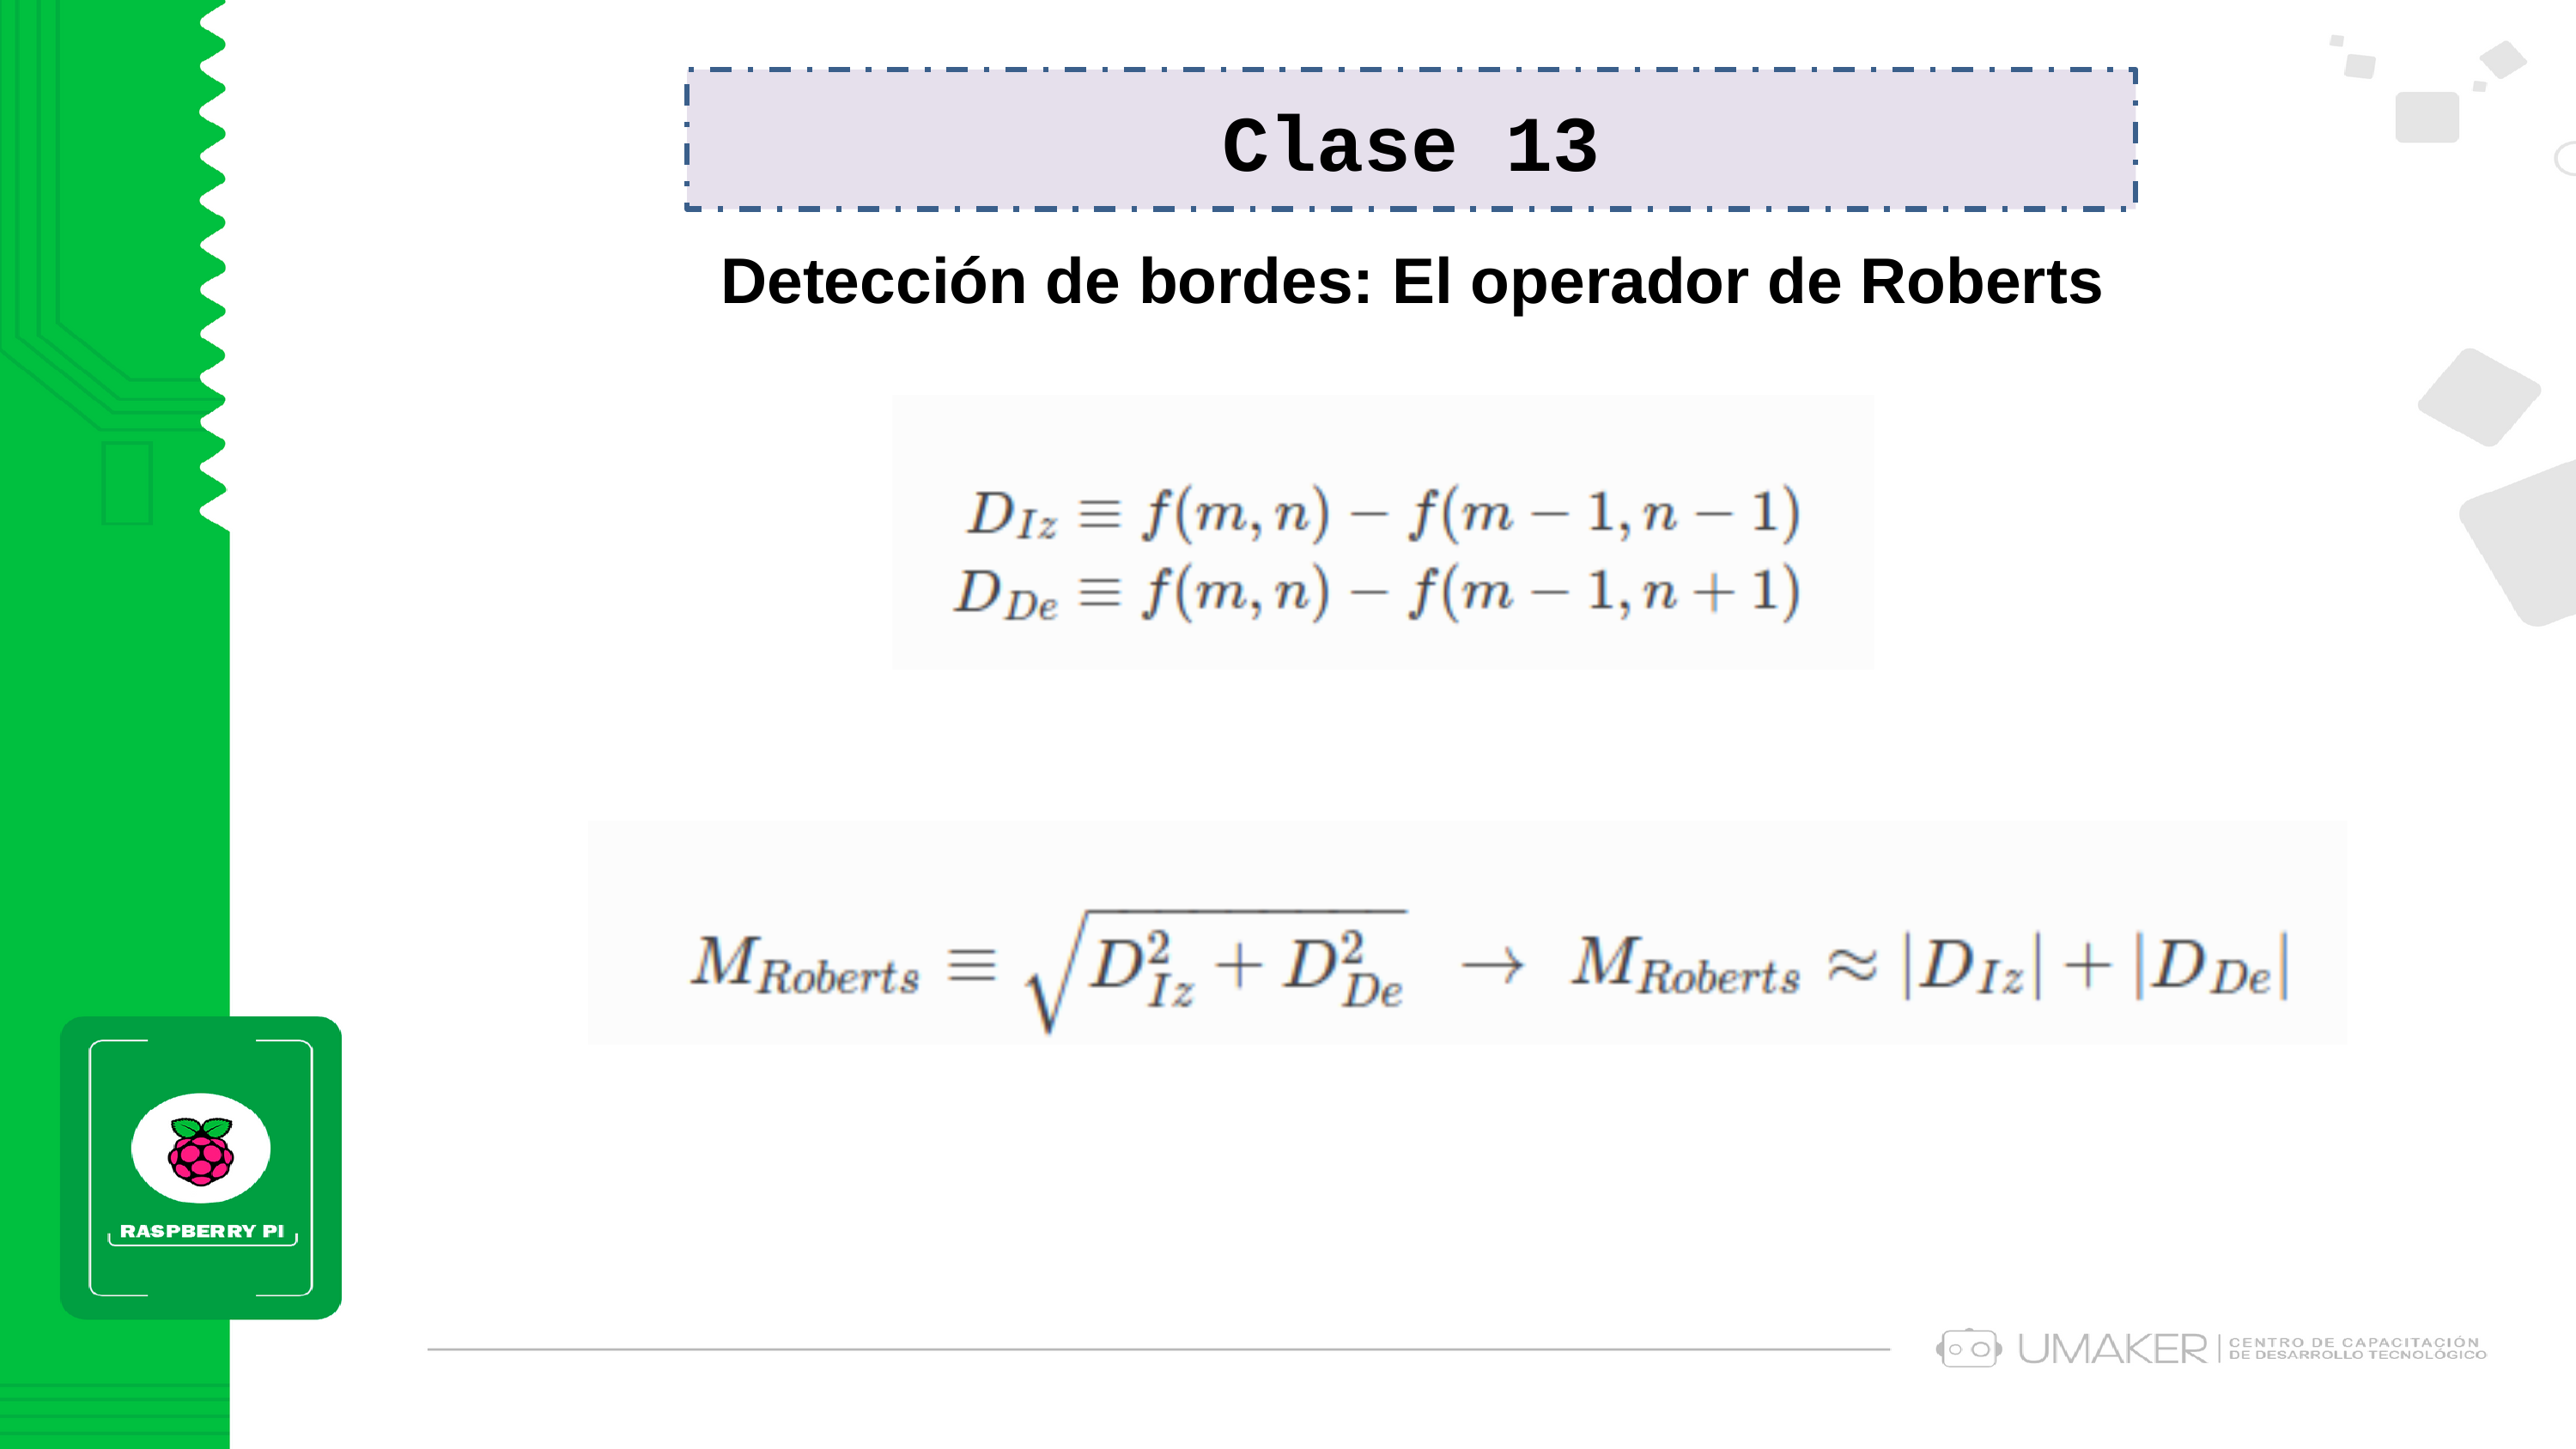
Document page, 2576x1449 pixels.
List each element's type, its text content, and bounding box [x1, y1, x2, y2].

picture [0, 0, 2576, 1449]
text_box Clase 13 [687, 70, 2136, 209]
text_box Detección de bordes: El operador de Roberts [331, 233, 2465, 366]
